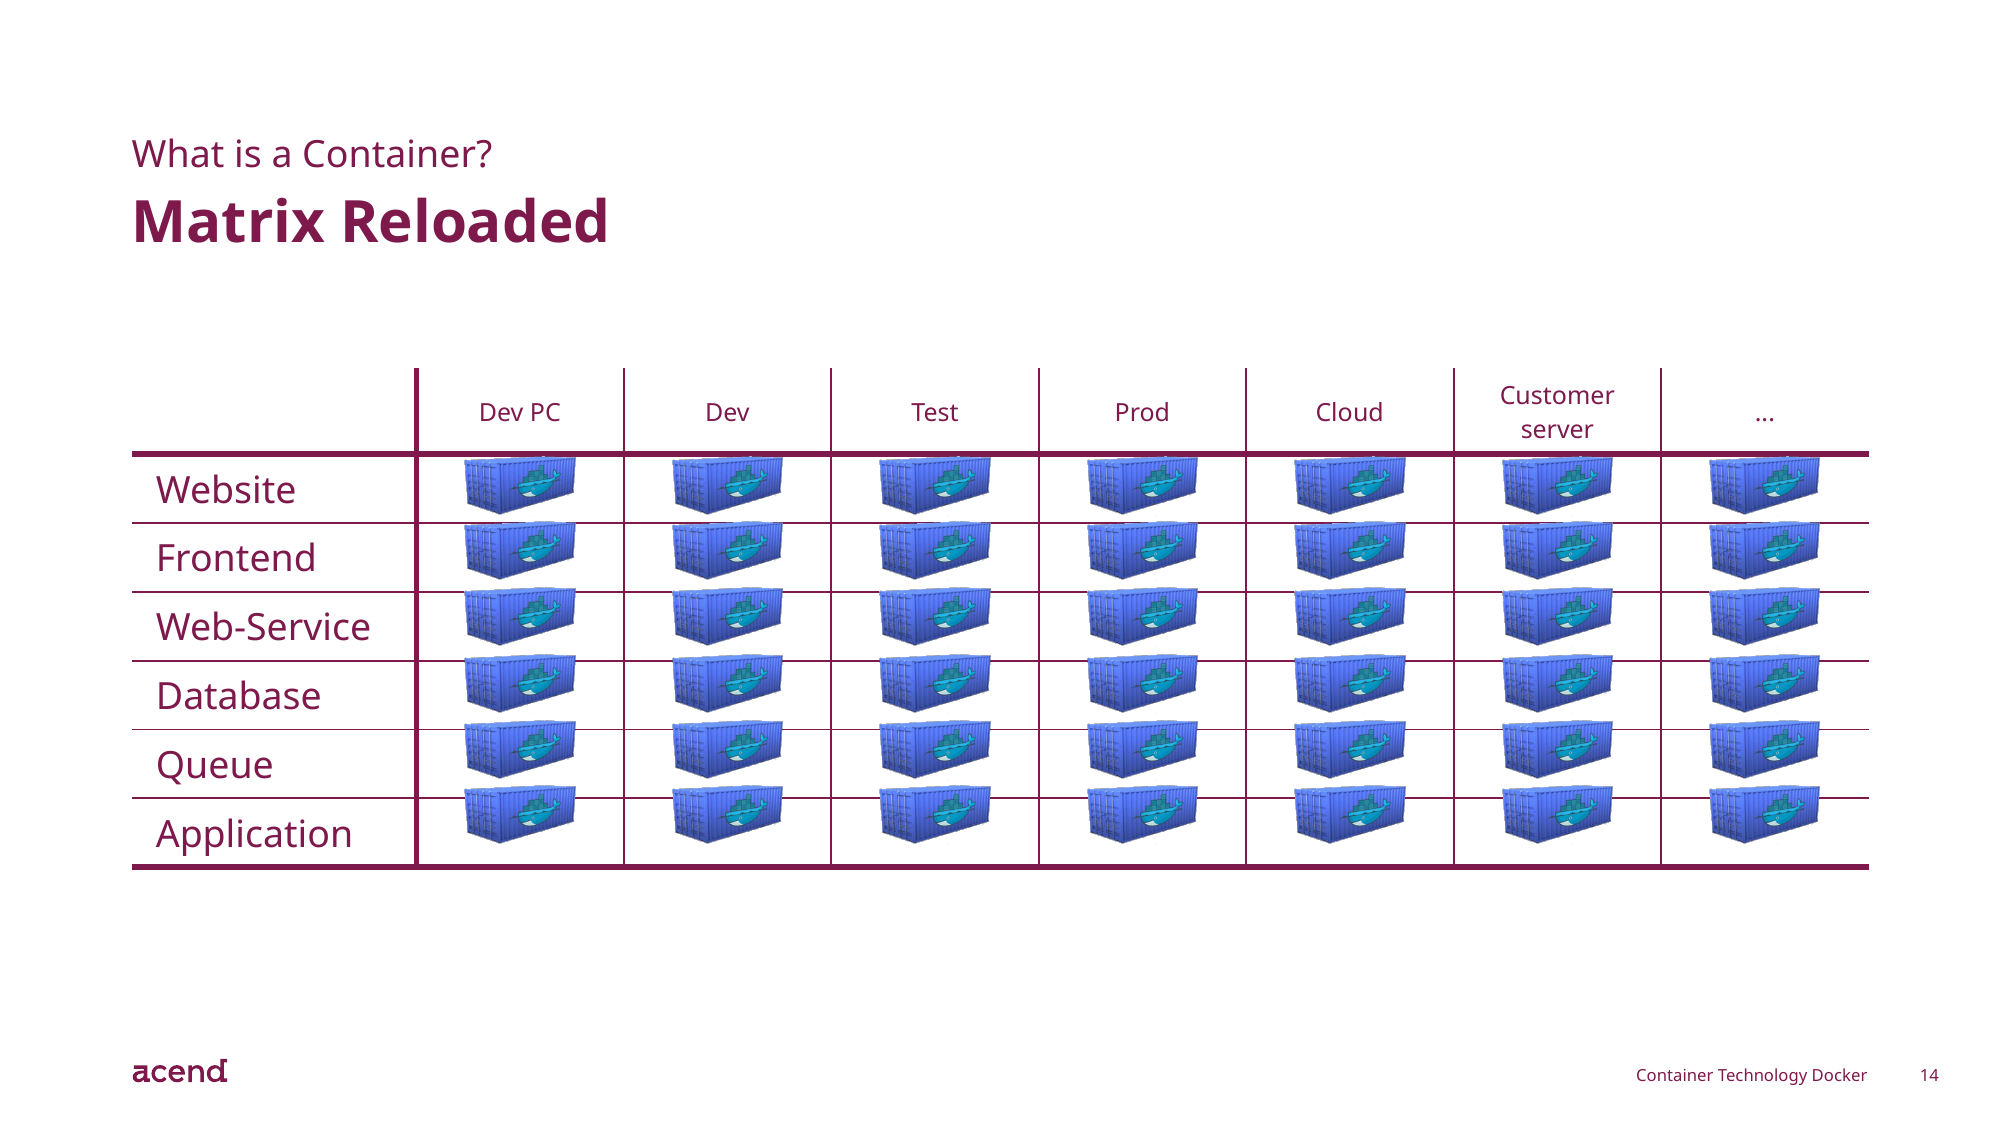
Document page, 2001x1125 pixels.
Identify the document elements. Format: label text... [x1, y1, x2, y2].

picture [1294, 720, 1406, 780]
table_cell [419, 662, 623, 729]
table_cell [1040, 524, 1245, 591]
picture [879, 785, 991, 845]
table_cell [1247, 524, 1453, 591]
picture [879, 587, 991, 647]
table_cell [1040, 799, 1245, 864]
table_cell [832, 662, 1038, 729]
table_cell [1455, 593, 1660, 660]
table_header [132, 369, 414, 451]
picture [672, 785, 783, 845]
picture [1709, 785, 1820, 845]
table_cell [1662, 593, 1869, 660]
picture [1294, 785, 1406, 845]
picture [464, 654, 576, 714]
table_header Cloud [1247, 369, 1453, 451]
table_cell [1662, 662, 1869, 729]
table_cell [1247, 730, 1453, 797]
picture [464, 785, 576, 845]
picture [1502, 587, 1613, 647]
table_cell [625, 524, 830, 591]
picture [464, 720, 576, 780]
picture [1087, 587, 1198, 647]
picture [464, 521, 576, 581]
table_header Prod [1040, 369, 1245, 451]
table_cell Queue [132, 730, 414, 797]
picture [672, 587, 783, 647]
picture [1294, 456, 1406, 516]
picture [464, 587, 576, 647]
picture [1502, 654, 1613, 714]
table_cell Website [132, 457, 414, 522]
title Matrix Reloaded [131, 184, 1869, 332]
table_cell [1247, 593, 1453, 660]
picture [1709, 720, 1820, 780]
table_cell Application [132, 799, 414, 864]
picture [1087, 720, 1198, 780]
table_cell [1455, 524, 1660, 591]
picture [1709, 654, 1820, 714]
table_cell [1662, 799, 1869, 864]
table_cell [1040, 593, 1245, 660]
picture [879, 654, 991, 714]
picture [1294, 654, 1406, 714]
picture [1502, 785, 1613, 845]
table_header Test [832, 369, 1038, 451]
table_cell [1040, 730, 1245, 797]
table_cell [1455, 730, 1660, 797]
table_cell [1247, 662, 1453, 729]
table_cell [419, 593, 623, 660]
picture [1087, 785, 1198, 845]
table_cell [625, 593, 830, 660]
picture [464, 456, 576, 516]
table_cell Database [132, 662, 414, 729]
picture [1502, 456, 1613, 516]
picture [1087, 521, 1198, 581]
picture [672, 654, 783, 714]
picture [1709, 456, 1820, 516]
table_cell [832, 730, 1038, 797]
picture [879, 456, 991, 516]
table_cell [1455, 457, 1660, 522]
table_cell [419, 730, 623, 797]
table_cell [1662, 457, 1869, 522]
table_cell [1247, 799, 1453, 864]
table_cell [1455, 662, 1660, 729]
picture [1087, 456, 1198, 516]
table_cell [625, 730, 830, 797]
table_cell [625, 662, 830, 729]
picture [1502, 720, 1613, 780]
picture [672, 521, 783, 581]
table_header Dev [625, 369, 830, 451]
picture [1087, 654, 1198, 714]
table_cell [1455, 799, 1660, 864]
table_cell [832, 524, 1038, 591]
picture [1294, 521, 1406, 581]
list What is a Container? [131, 125, 1869, 184]
table_cell [419, 799, 623, 864]
table_cell [1662, 730, 1869, 797]
table_header Customer server [1455, 369, 1660, 451]
table_cell [625, 799, 830, 864]
table_cell [419, 457, 623, 522]
picture [672, 720, 783, 780]
table_header Dev PC [419, 369, 623, 451]
table_cell [1040, 662, 1245, 729]
picture [1294, 587, 1406, 647]
picture [1502, 521, 1613, 581]
table_cell Web-Service [132, 593, 414, 660]
table_cell [832, 593, 1038, 660]
table_cell [419, 524, 623, 591]
picture [1709, 587, 1820, 647]
table_cell [832, 799, 1038, 864]
table_cell [1040, 457, 1245, 522]
picture [1709, 521, 1820, 581]
picture [879, 521, 991, 581]
table_cell Frontend [132, 524, 414, 591]
table_header ... [1662, 369, 1869, 451]
table_cell [832, 457, 1038, 522]
table_cell [625, 457, 830, 522]
table_cell [1662, 524, 1869, 591]
picture [672, 456, 783, 516]
table_cell [1247, 457, 1453, 522]
picture [879, 720, 991, 780]
